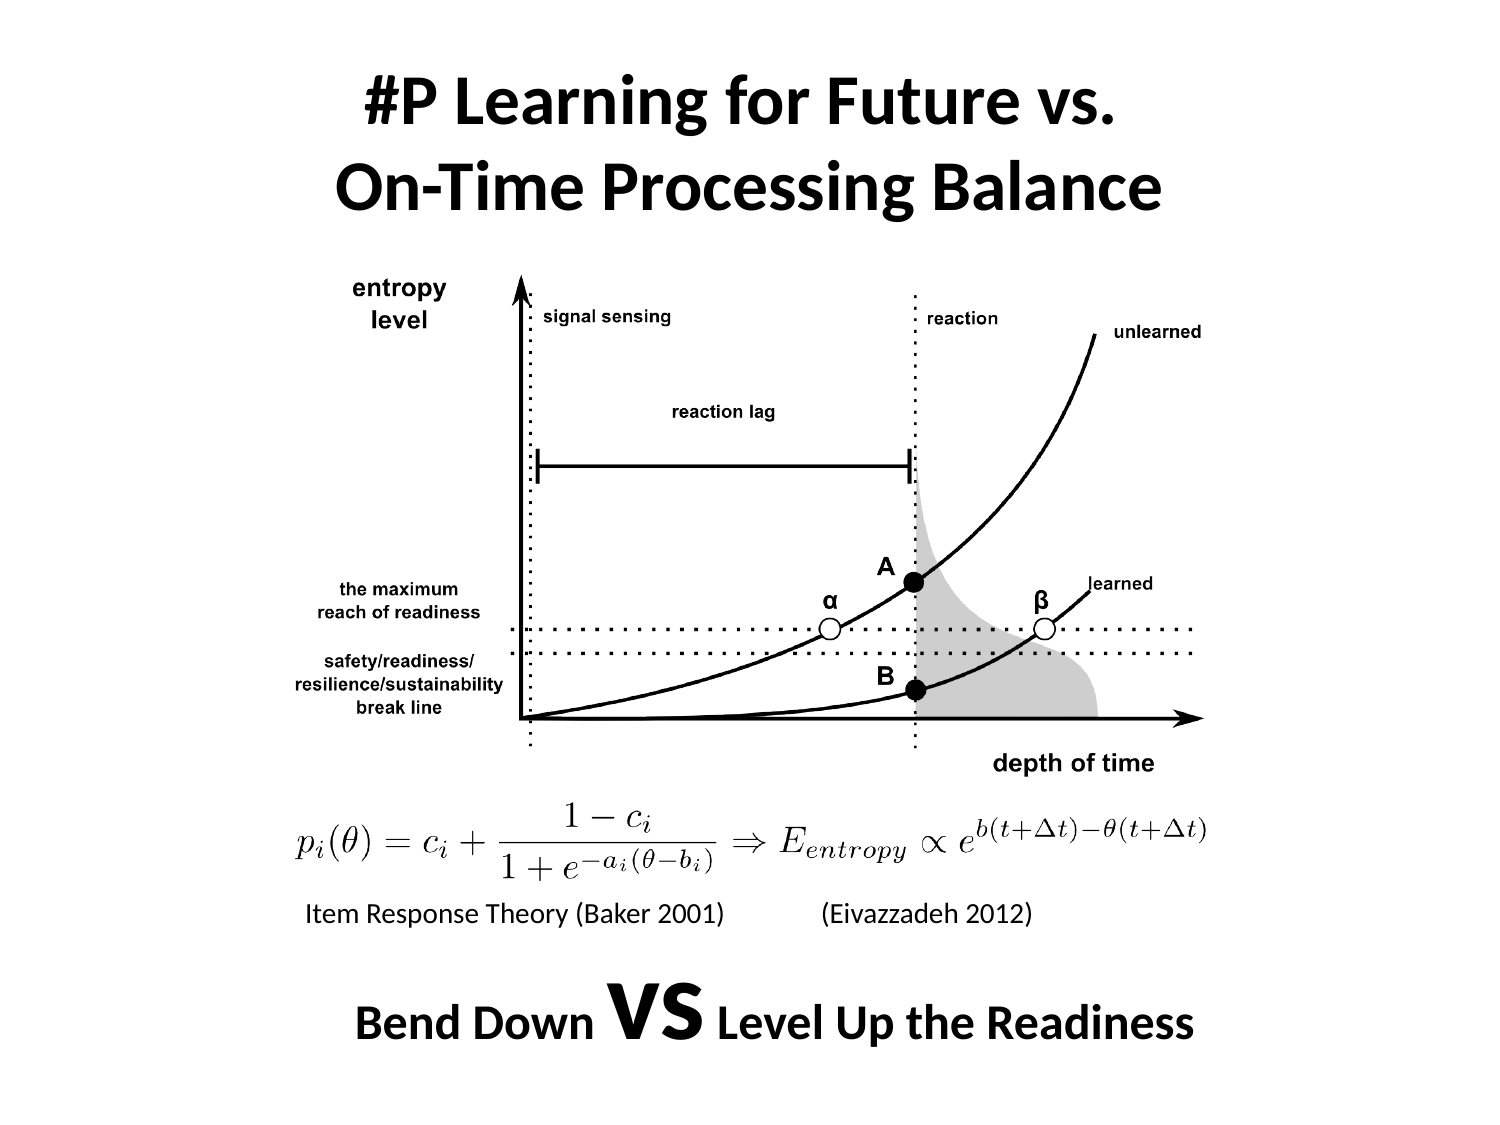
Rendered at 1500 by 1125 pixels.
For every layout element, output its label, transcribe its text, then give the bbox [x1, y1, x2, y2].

text_box Item Response Theory (Baker 2001) [290, 886, 741, 937]
text_box Bend Down vs Level Up the Readiness [99, 899, 1450, 1088]
title #P Learning for Future vs. On-Time Processing Balance [75, 45, 1425, 233]
picture [283, 790, 1217, 893]
picture [284, 262, 1216, 788]
text_box (Eivazzadeh 2012) [806, 886, 1048, 937]
